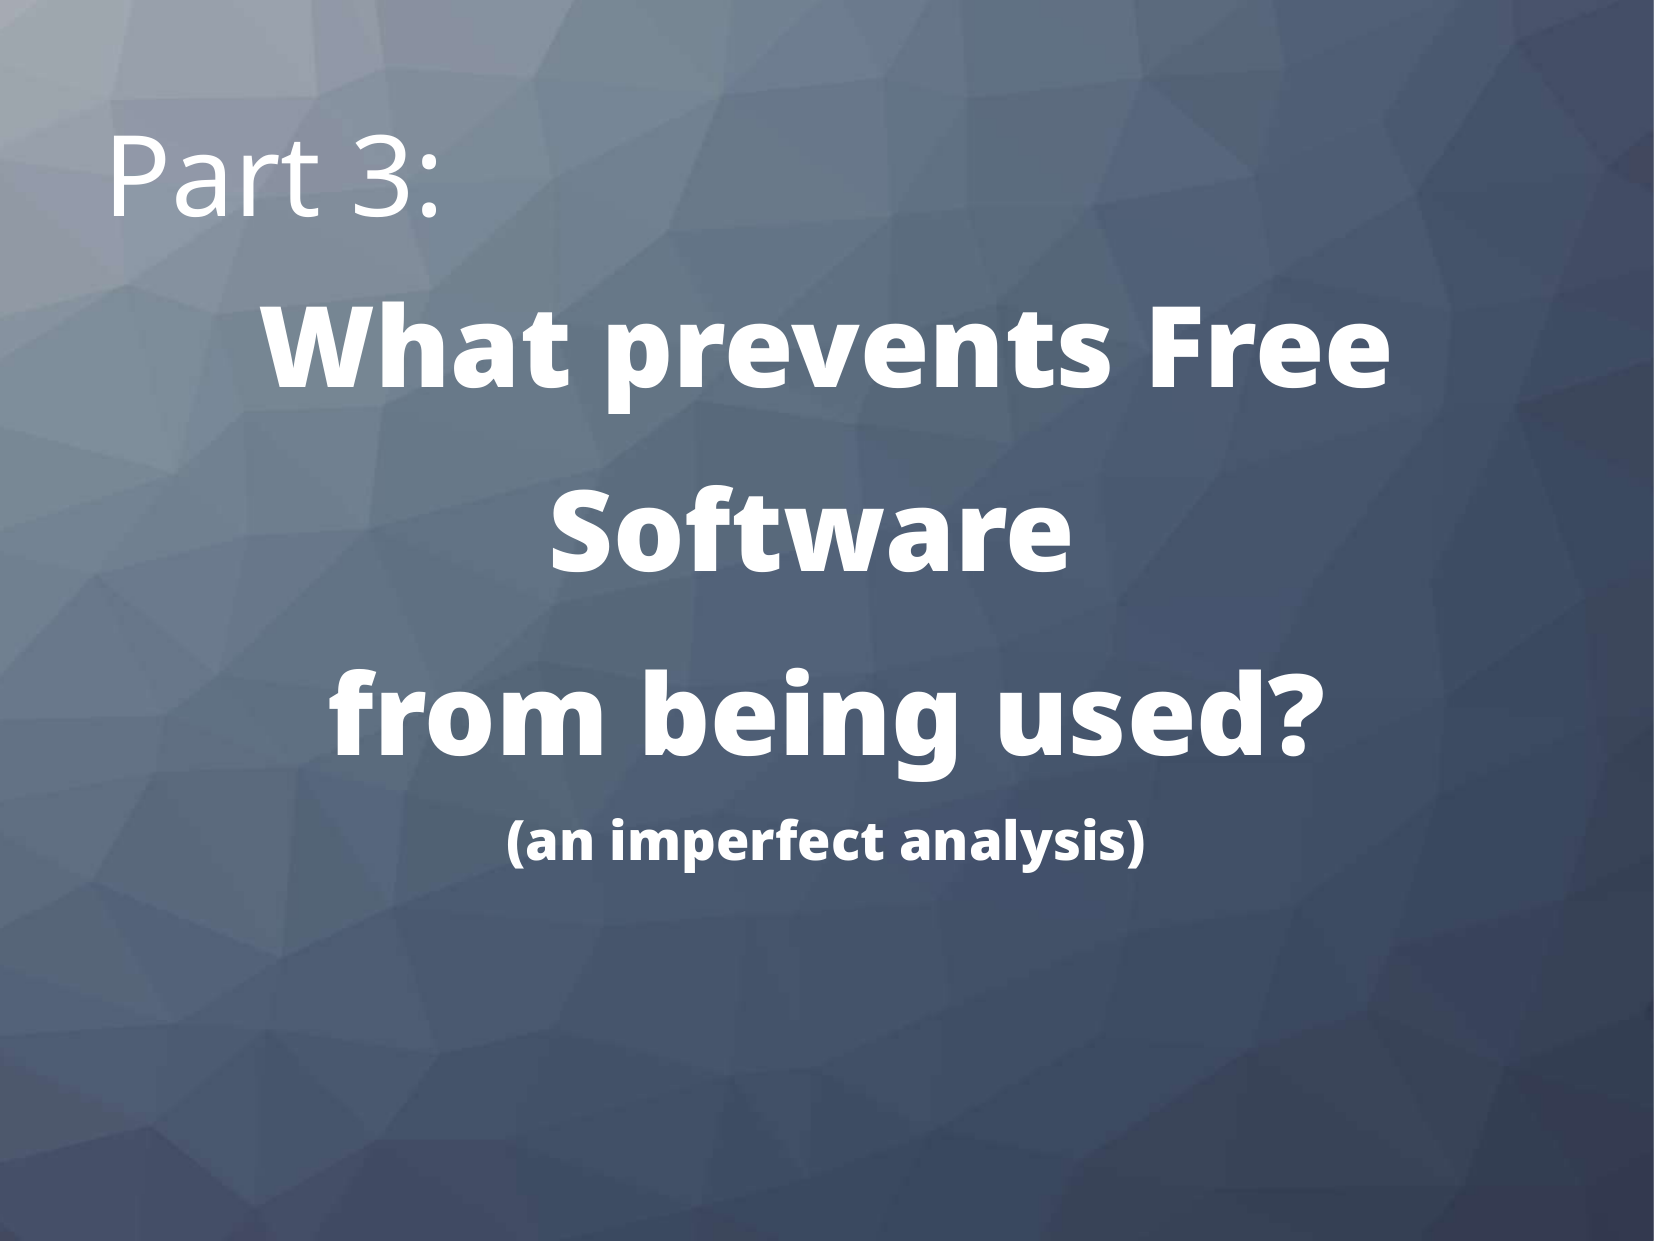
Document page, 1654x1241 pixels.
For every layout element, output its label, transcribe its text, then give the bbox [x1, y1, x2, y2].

title What prevents Free Software from being used? (an imperfect analysis) [59, 236, 1595, 394]
picture [0, 0, 1654, 1241]
text_box Part 3: [88, 88, 1506, 245]
